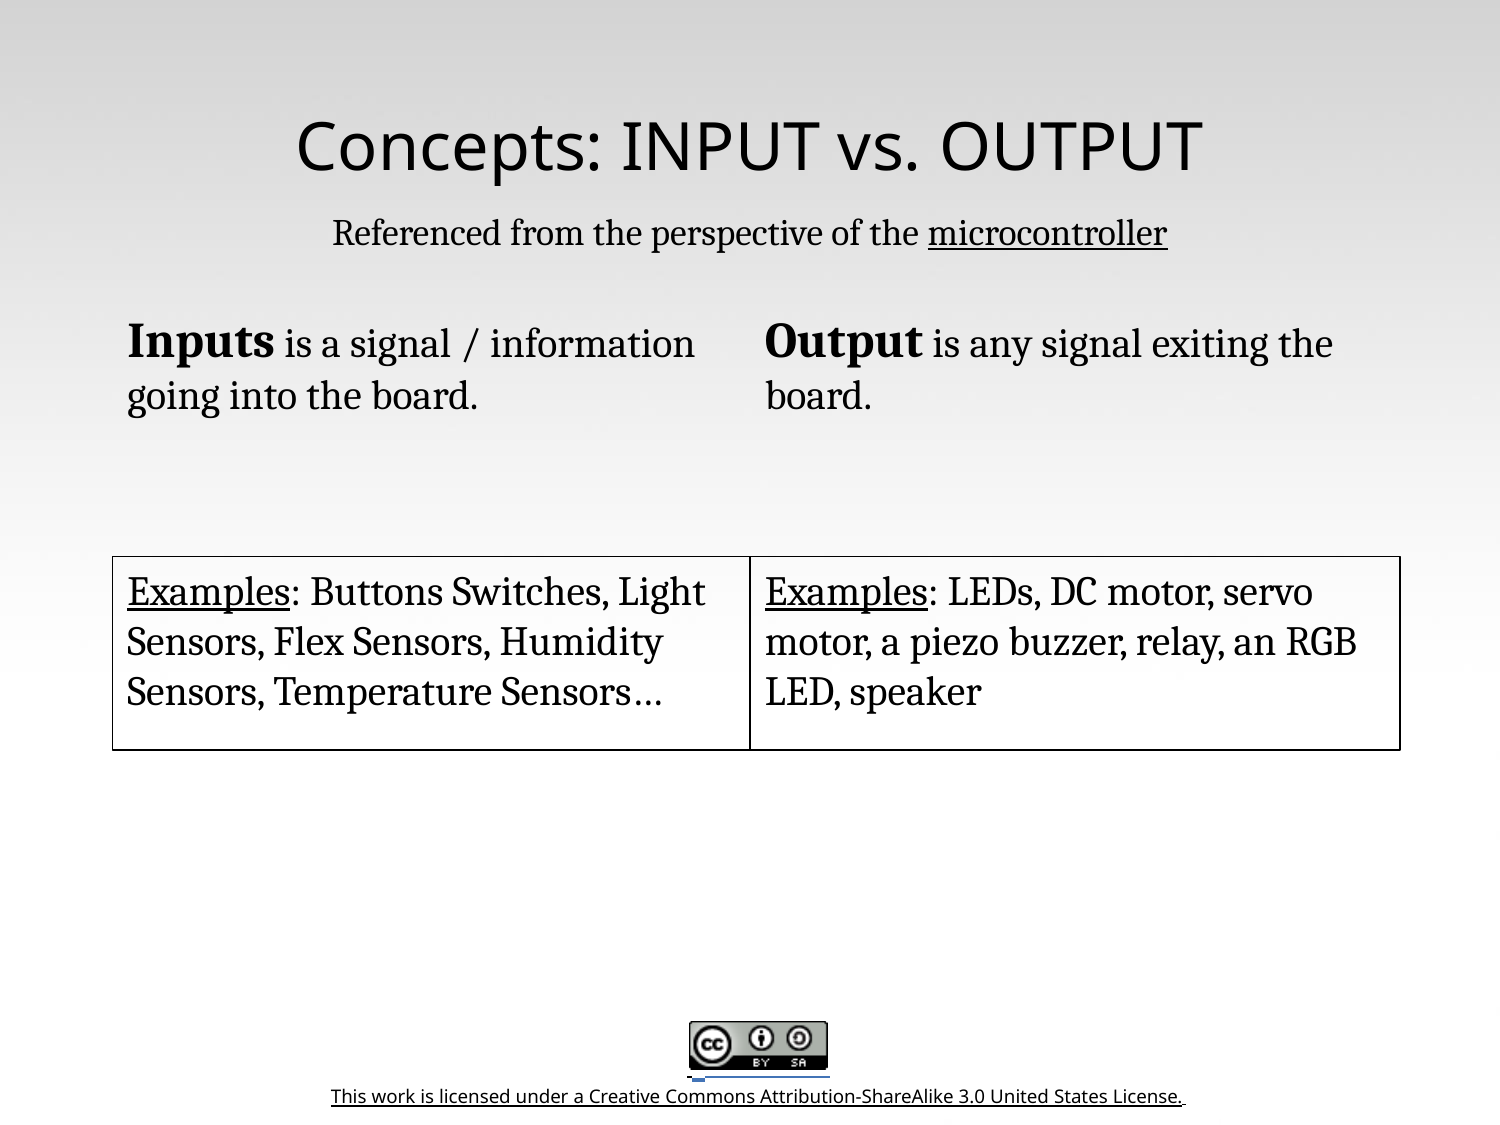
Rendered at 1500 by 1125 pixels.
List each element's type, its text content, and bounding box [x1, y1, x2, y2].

text_box Examples: LEDs, DC motor, servo motor, a piezo buzzer, relay, an RGB LED, speaker [750, 556, 1400, 751]
list Referenced from the perspective of the microcontroller [112, 200, 1388, 299]
title Concepts: INPUT vs. OUTPUT [112, 50, 1388, 200]
picture [0, 0, 1500, 1125]
text_box Output is any signal exiting the board. [750, 299, 1400, 525]
text_box Examples: Buttons Switches, Light Sensors, Flex Sensors, Humidity Sensors, Temperature Sensors… [112, 556, 750, 751]
text_box Inputs is a signal / information going into the board. [112, 299, 750, 525]
